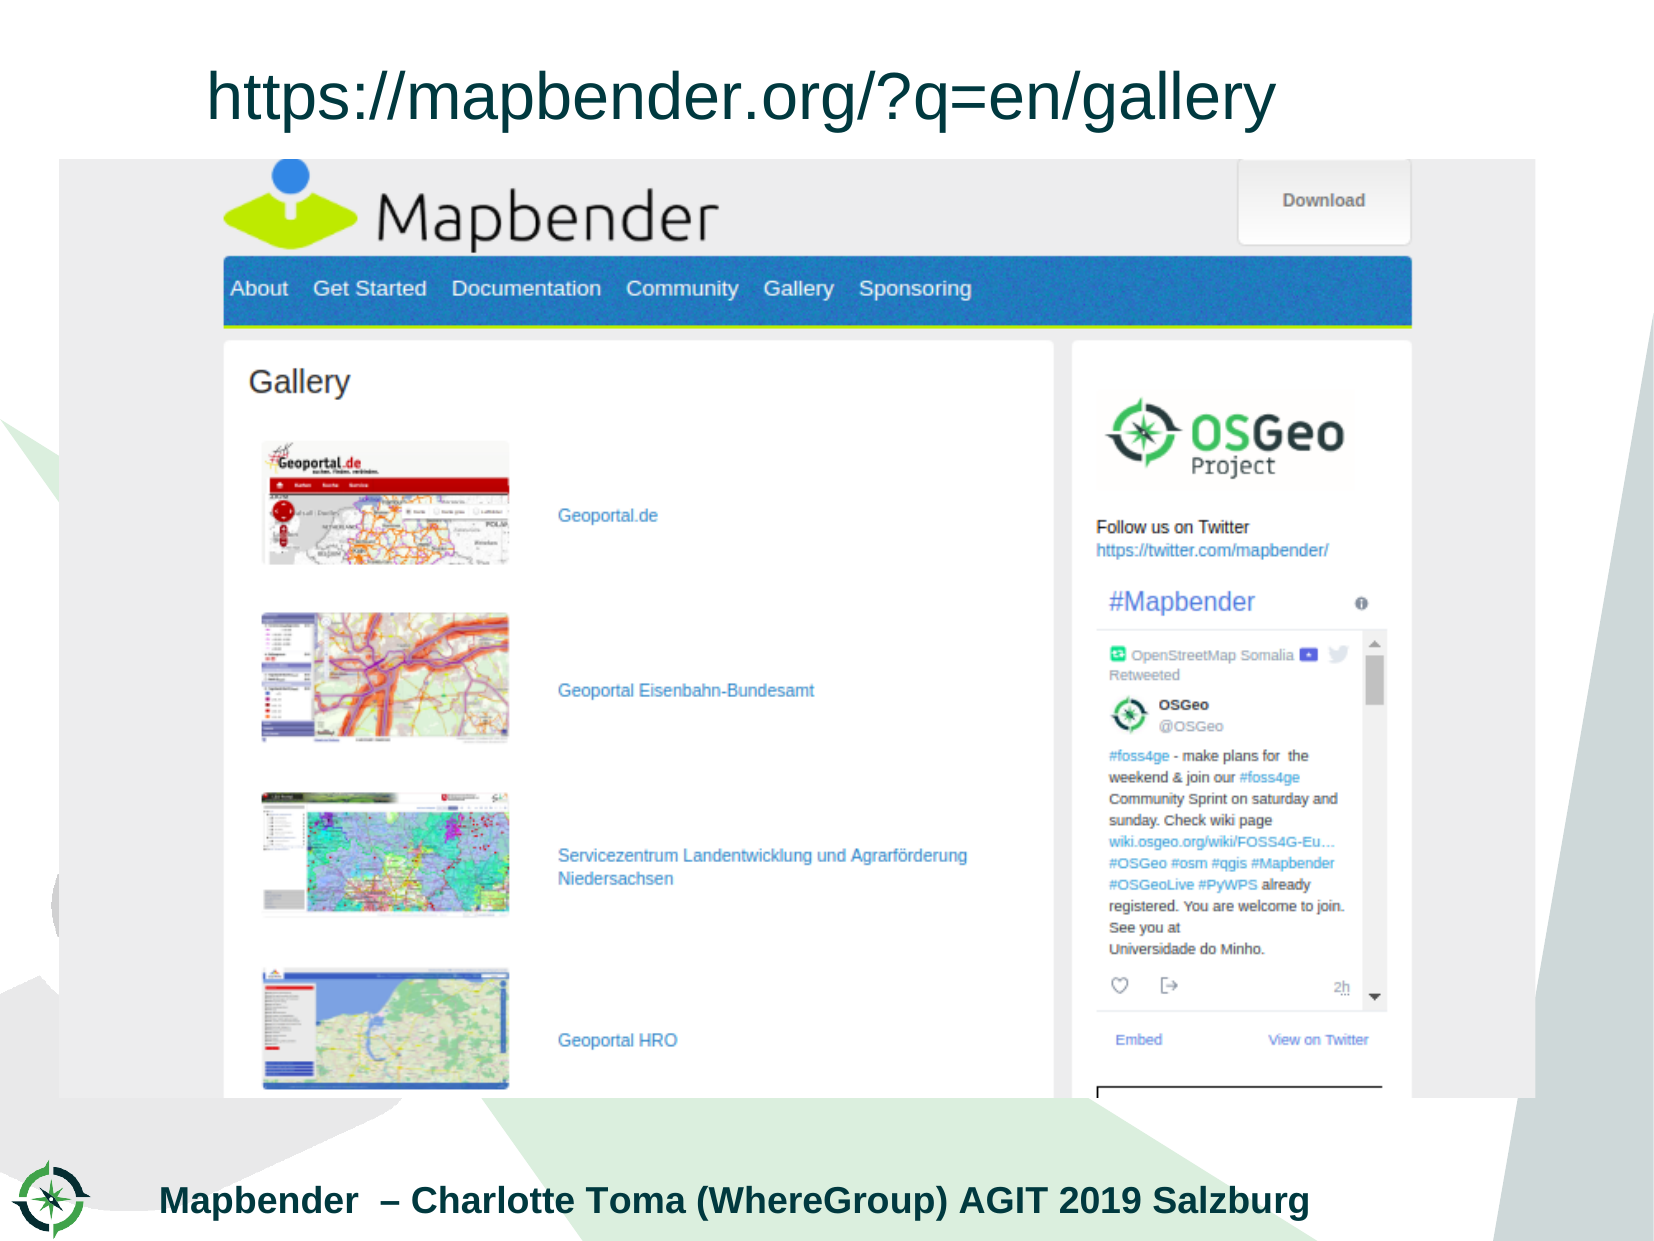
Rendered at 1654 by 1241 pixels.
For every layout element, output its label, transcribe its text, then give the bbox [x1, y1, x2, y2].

picture [59, 159, 1536, 1098]
text_box https://mapbender.org/?q=en/gallery [206, 16, 1447, 178]
picture [10, 1158, 92, 1240]
